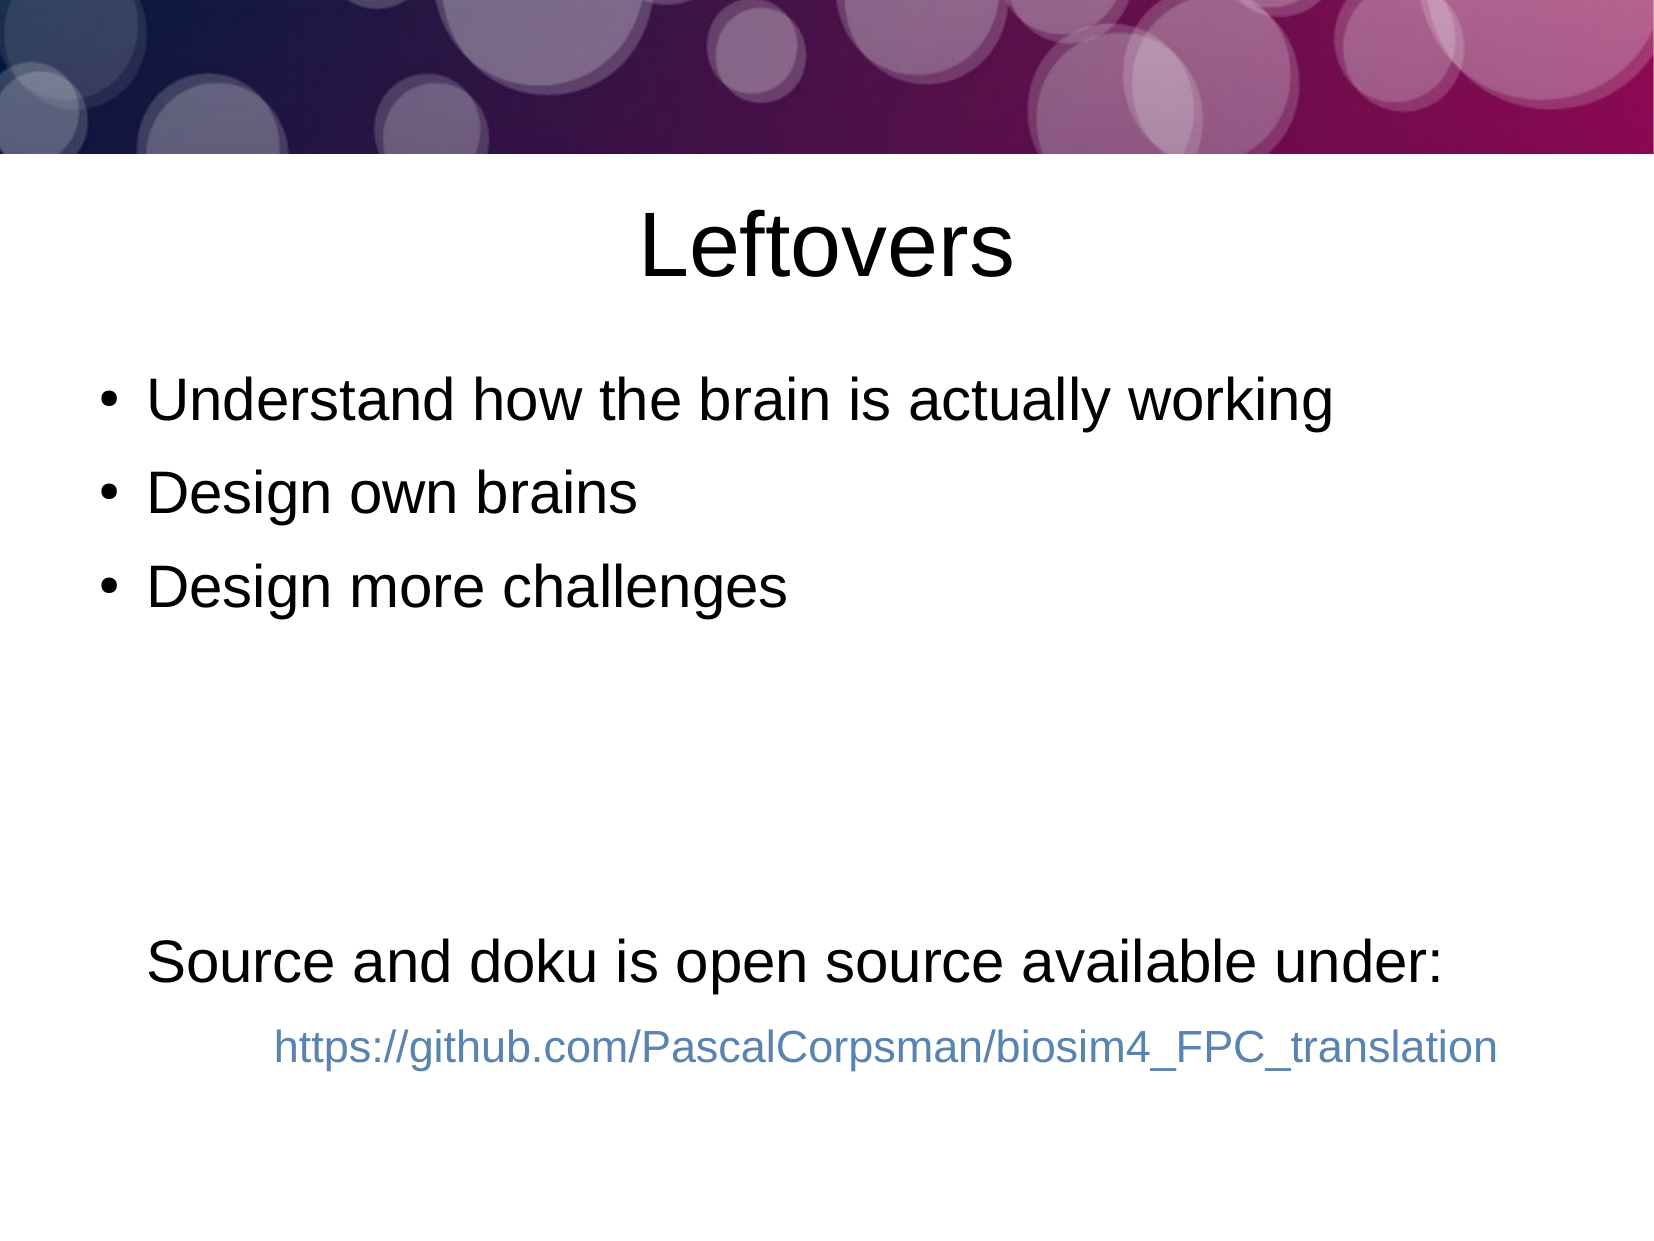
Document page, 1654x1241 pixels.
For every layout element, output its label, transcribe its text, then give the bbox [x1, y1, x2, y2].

title Leftovers [82, 159, 1571, 331]
list Understand how the brain is actually working Design own brains Design more challenges Source and doku is open source available under: https://github.com/PascalCorpsman/biosim4_FPC_translation [82, 366, 1571, 1087]
picture [0, 0, 1654, 154]
